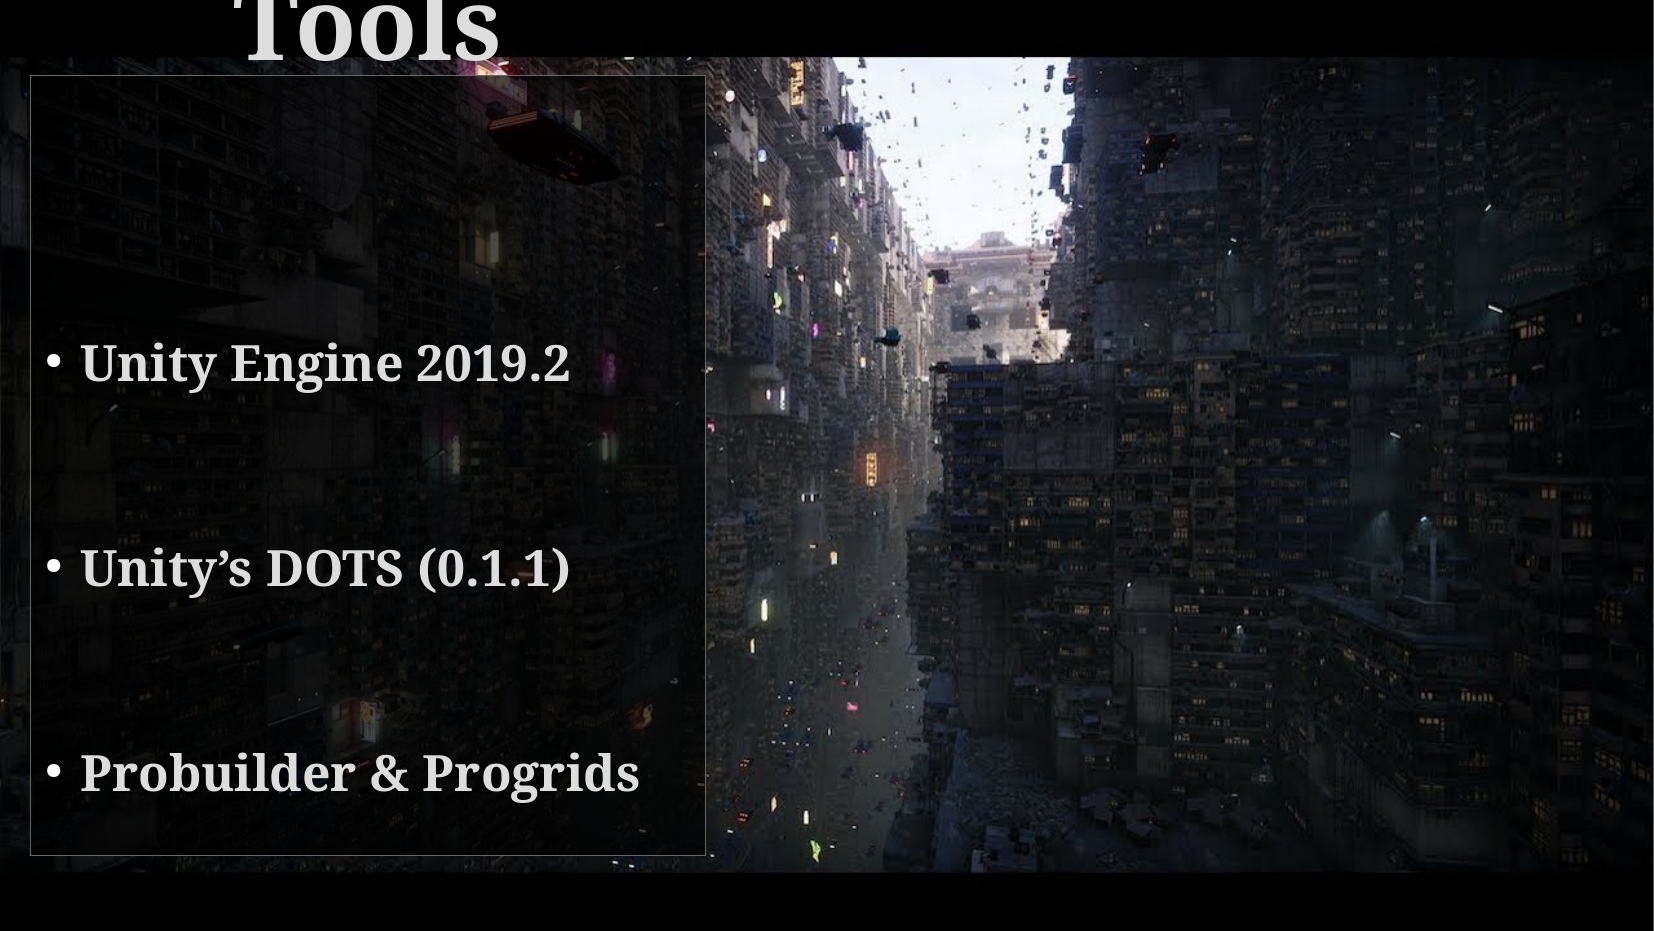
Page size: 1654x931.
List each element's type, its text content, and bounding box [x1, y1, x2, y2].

text_box Tools Unity Engine 2019.2 Unity’s DOTS (0.1.1) Probuilder & Progrids [30, 75, 706, 856]
picture [0, 0, 1654, 931]
